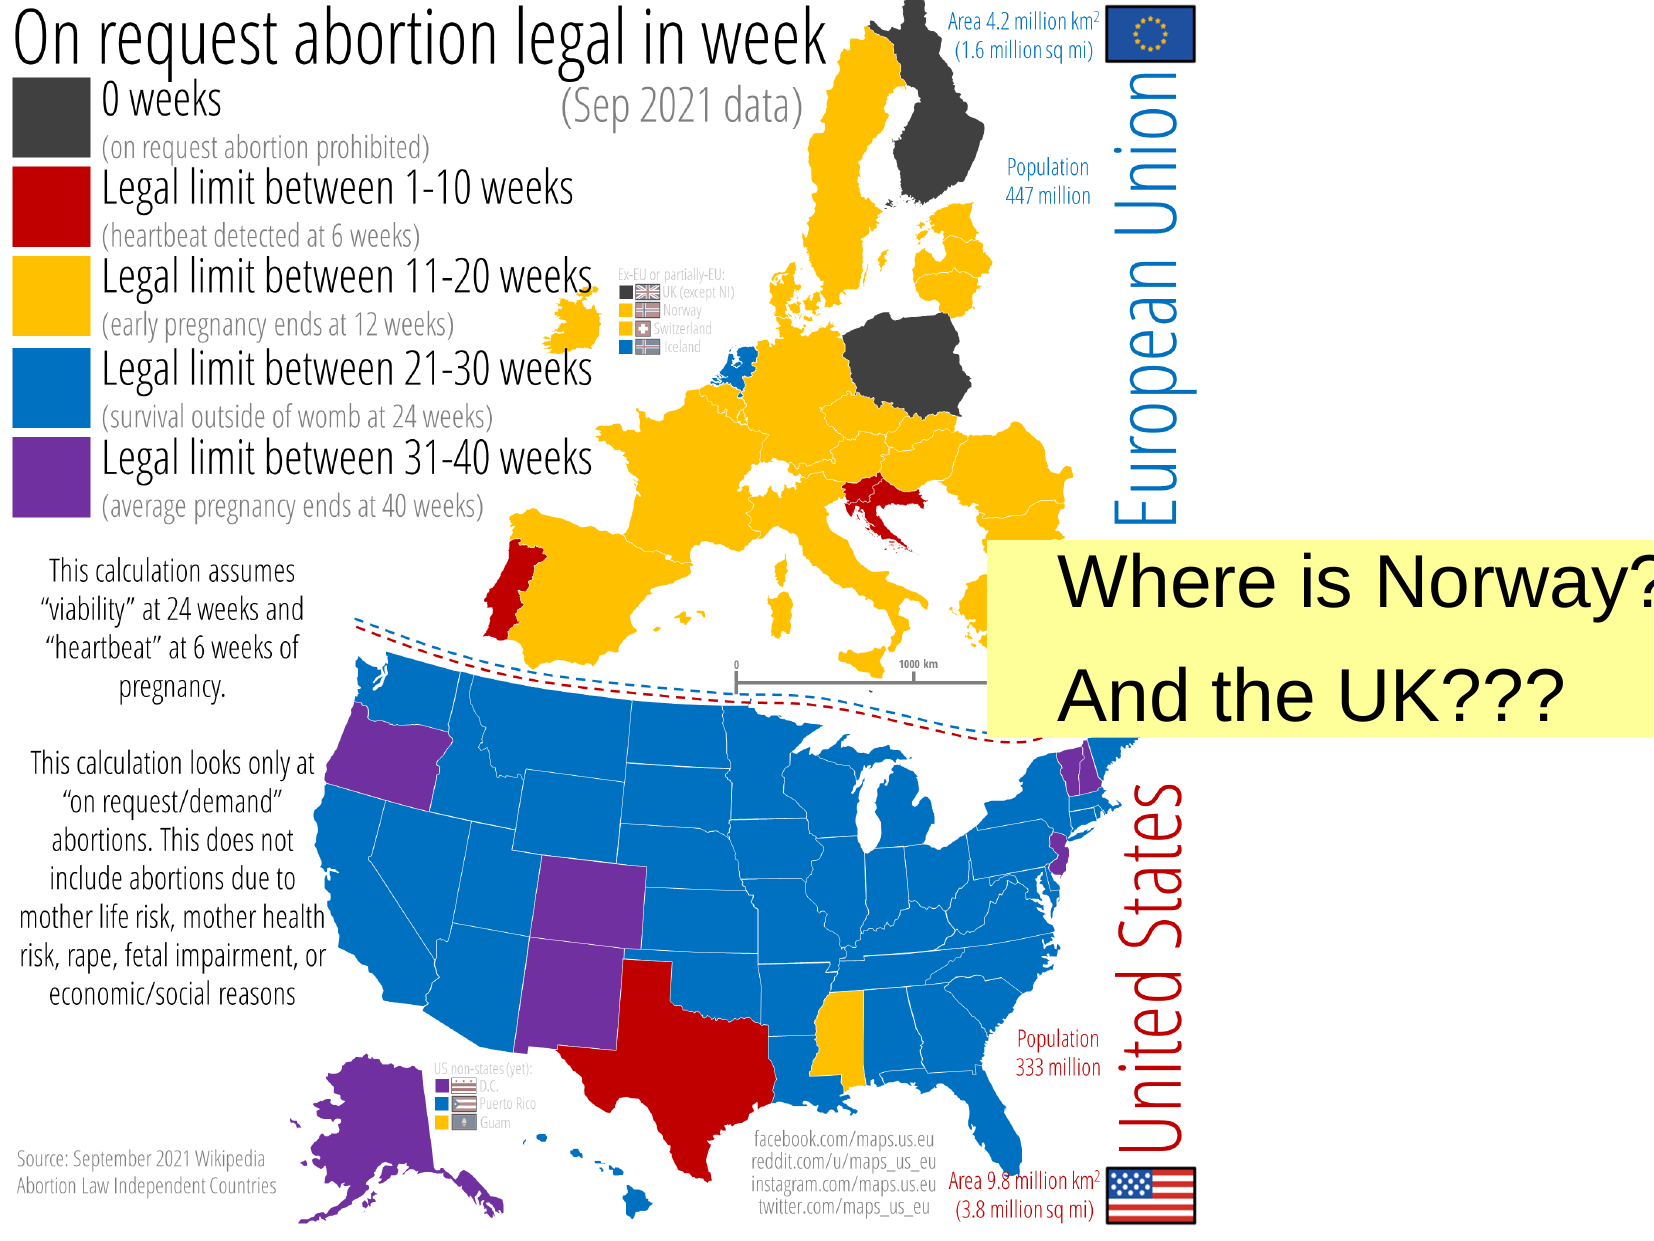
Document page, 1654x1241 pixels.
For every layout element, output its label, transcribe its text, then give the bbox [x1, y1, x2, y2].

picture [0, 0, 1201, 1231]
list Where is Norway? And the UK??? [986, 540, 1654, 720]
